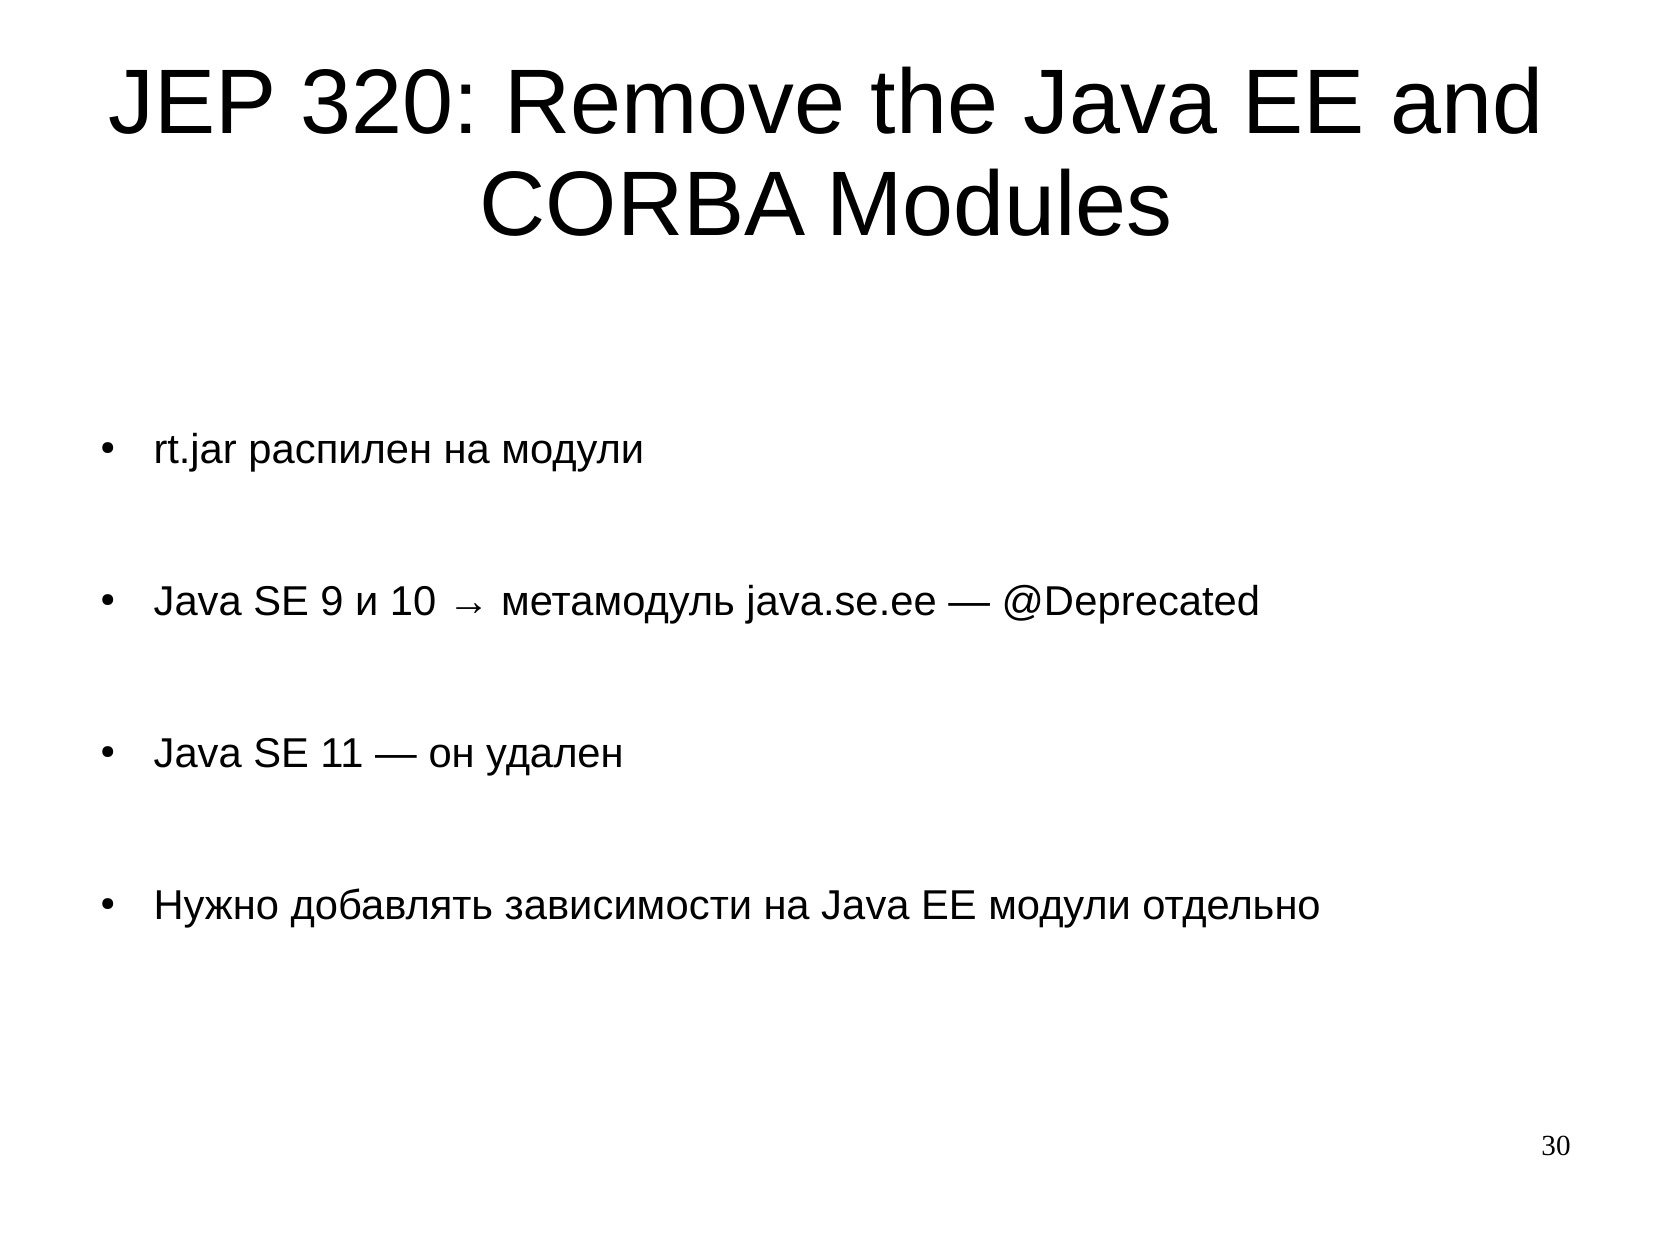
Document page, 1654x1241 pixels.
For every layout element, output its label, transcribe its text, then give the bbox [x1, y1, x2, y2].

list rt.jar распилен на модули Java SE 9 и 10 → метамодуль java.se.ee — @Deprecated Java SE 11 — он удален Нужно добавлять зависимости на Java EE модули отдельно [82, 426, 1571, 1146]
title JEP 320: Remove the Java EE and CORBA Modules [82, 49, 1571, 257]
